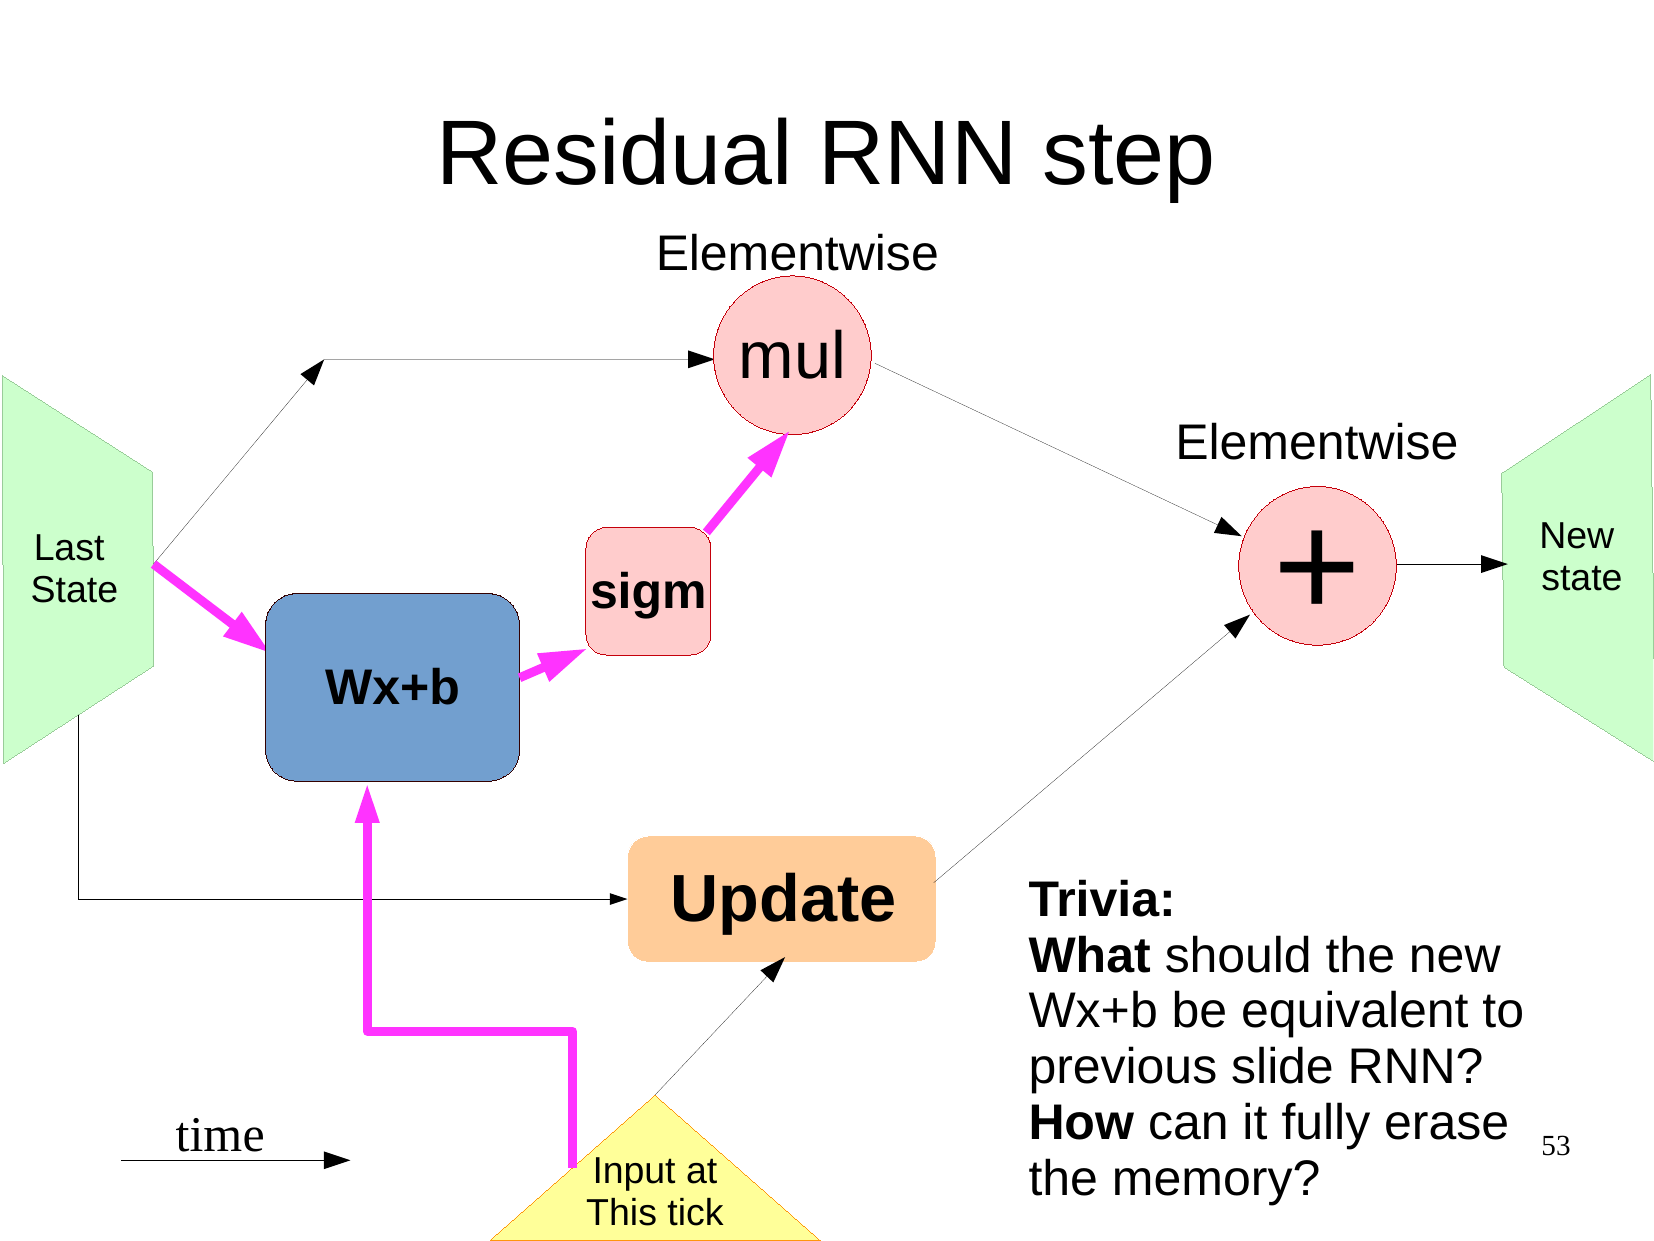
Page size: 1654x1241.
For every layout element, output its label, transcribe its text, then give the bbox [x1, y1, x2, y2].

text_box Input at This tick [490, 1095, 821, 1241]
title Residual RNN step [82, 49, 1571, 257]
text_box sigm [585, 527, 711, 656]
text_box Last State [0, 519, 169, 661]
text_box [1503, 606, 1654, 762]
text_box Update [656, 853, 913, 944]
text_box Elementwise [1160, 406, 1474, 478]
text_box New state [1483, 507, 1654, 606]
text_box time [160, 1107, 280, 1164]
text_box mul [713, 289, 872, 435]
text_box + [1238, 486, 1397, 646]
text_box [2, 375, 153, 519]
text_box Wx+b [265, 593, 520, 782]
text_box Trivia: What should the new Wx+b be equivalent to previous slide RNN? How can it fully erase the memory? [1013, 863, 1552, 1217]
text_box Last State [158, 547, 169, 569]
text_box [3, 661, 154, 764]
text_box [627, 835, 937, 963]
text_box Elementwise [640, 217, 954, 289]
text_box [1501, 374, 1653, 507]
